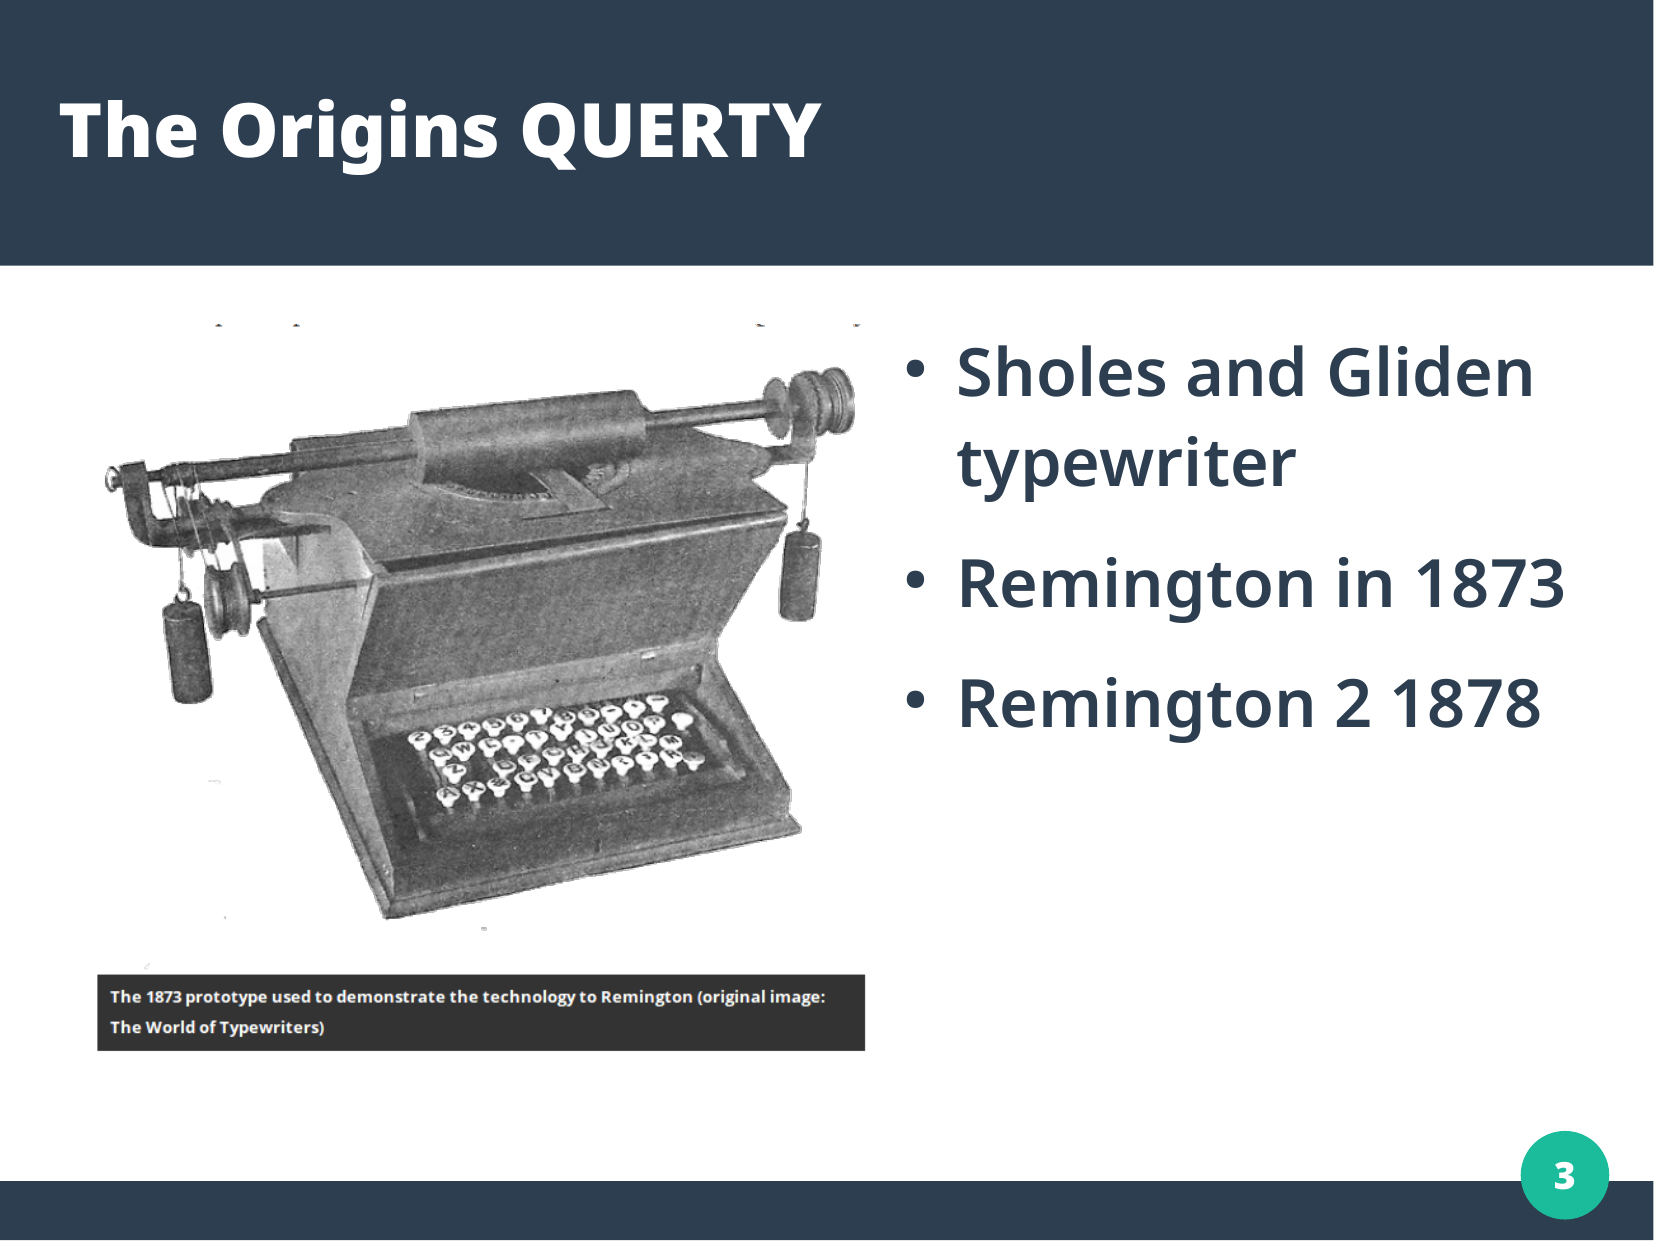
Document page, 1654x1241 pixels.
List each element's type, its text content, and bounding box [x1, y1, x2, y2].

picture [15, 324, 916, 1093]
title The Origins QUERTY [59, 49, 1595, 207]
list Sholes and Gliden typewriter Remington in 1873 Remington 2 1878 [885, 324, 1595, 1152]
